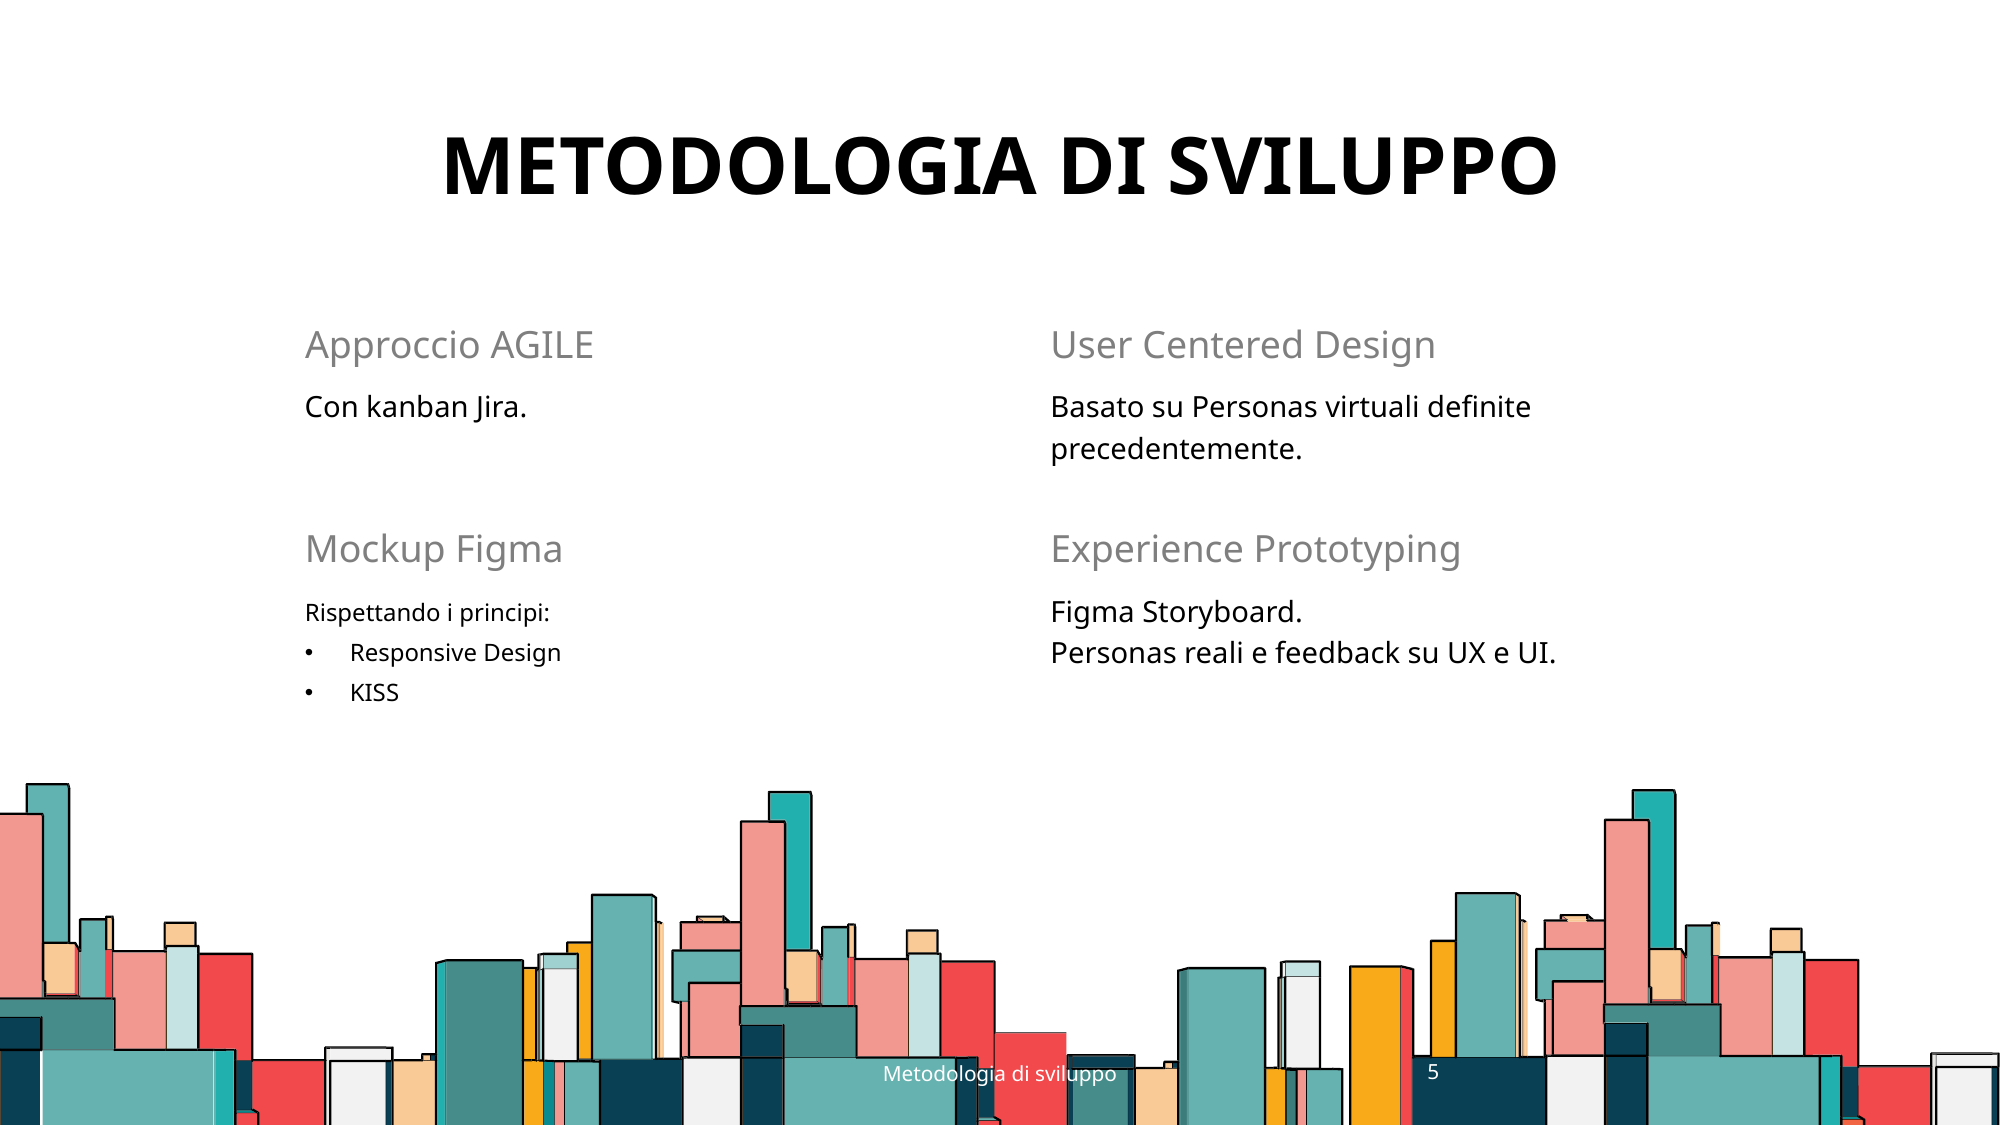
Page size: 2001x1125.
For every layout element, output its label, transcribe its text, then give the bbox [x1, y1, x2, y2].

title Metodologia di Sviluppo [154, 60, 1847, 278]
list Figma Storyboard. Personas reali e feedback su UX e UI. [1035, 578, 1711, 714]
list Rispettando i principi: Responsive Design KISS [289, 578, 965, 714]
list Con kanban Jira. [289, 374, 965, 508]
text_box Metodologia di sviluppo [662, 1042, 1338, 1103]
list Experience Prototyping [1035, 508, 1711, 578]
list User Centered Design [1035, 304, 1711, 374]
list Approccio AGILE [290, 304, 966, 375]
list Basato su Personas virtuali definite precedentemente. [1035, 374, 1711, 508]
text_box [1412, 1042, 1863, 1103]
list Mockup Figma [289, 508, 965, 578]
